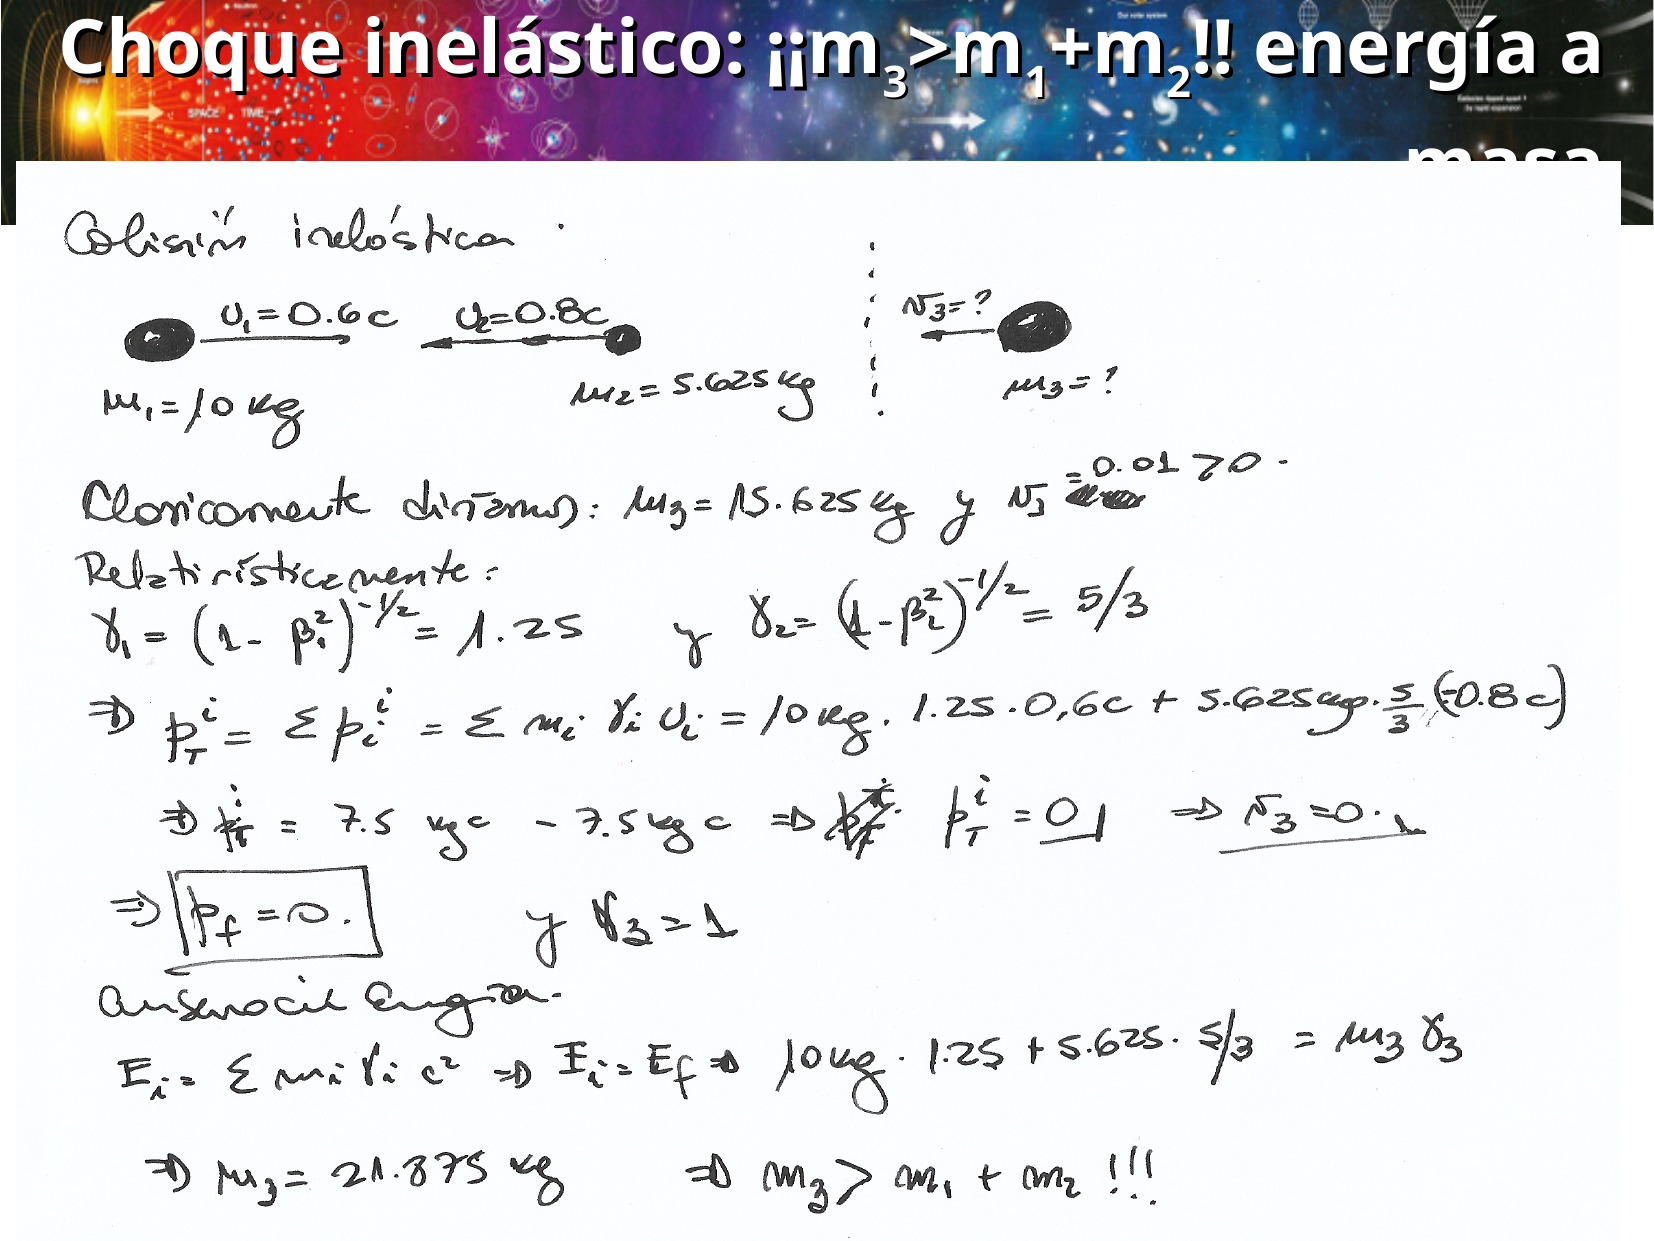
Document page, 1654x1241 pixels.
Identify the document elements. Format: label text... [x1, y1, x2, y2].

picture [1, 0, 1654, 1241]
title Choque inelástico: ¡¡m3>m1+m2!! energía a masa [45, 15, 1606, 161]
